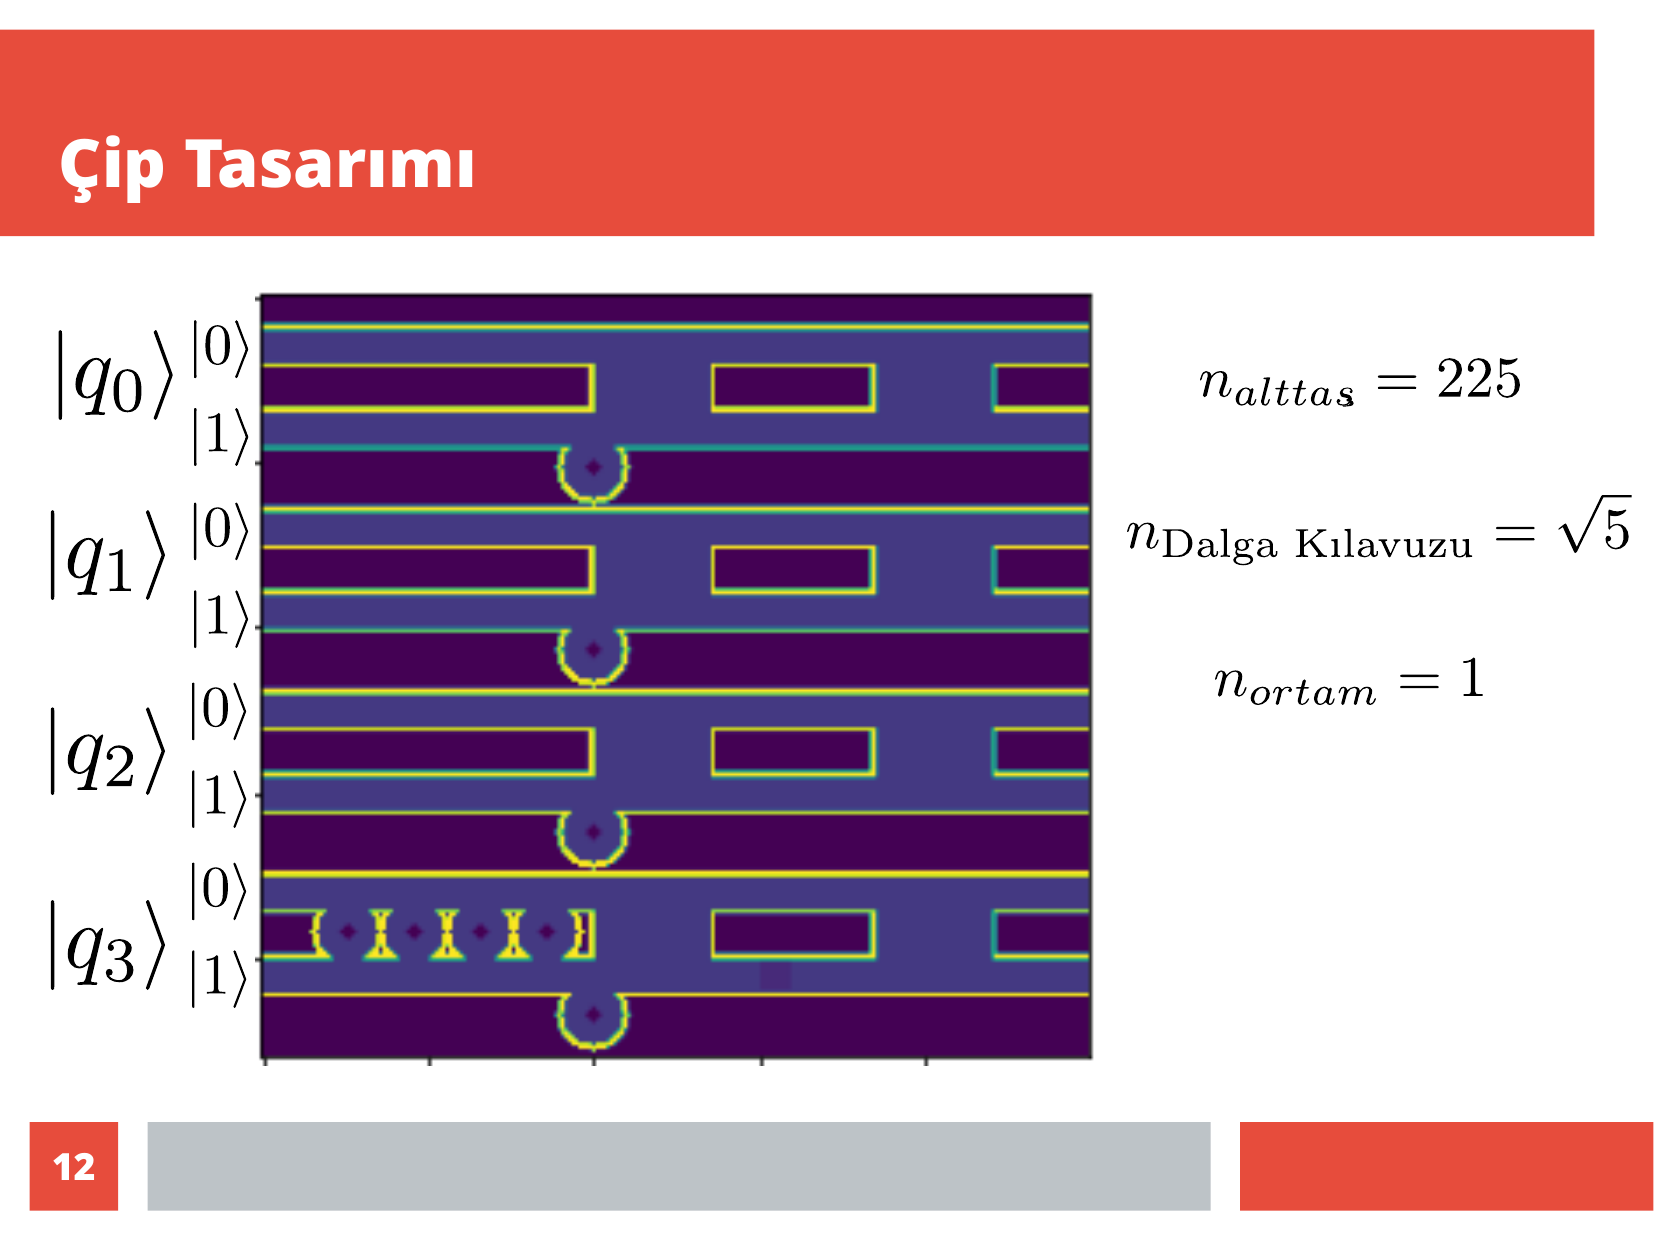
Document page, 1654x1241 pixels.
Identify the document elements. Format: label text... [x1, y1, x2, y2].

text_box [188, 770, 247, 829]
text_box [190, 590, 249, 649]
text_box [45, 900, 166, 991]
text_box [1127, 495, 1632, 566]
text_box [188, 682, 247, 741]
text_box [1215, 657, 1483, 706]
text_box [190, 408, 249, 466]
text_box [1200, 358, 1520, 407]
text_box [188, 950, 247, 1009]
text_box [45, 707, 166, 796]
text_box [190, 502, 249, 561]
text_box [190, 320, 249, 379]
title Çip Tasarımı [59, 59, 1595, 207]
text_box [45, 510, 166, 601]
text_box [188, 862, 247, 921]
text_box [52, 330, 173, 421]
picture [255, 260, 1111, 1066]
